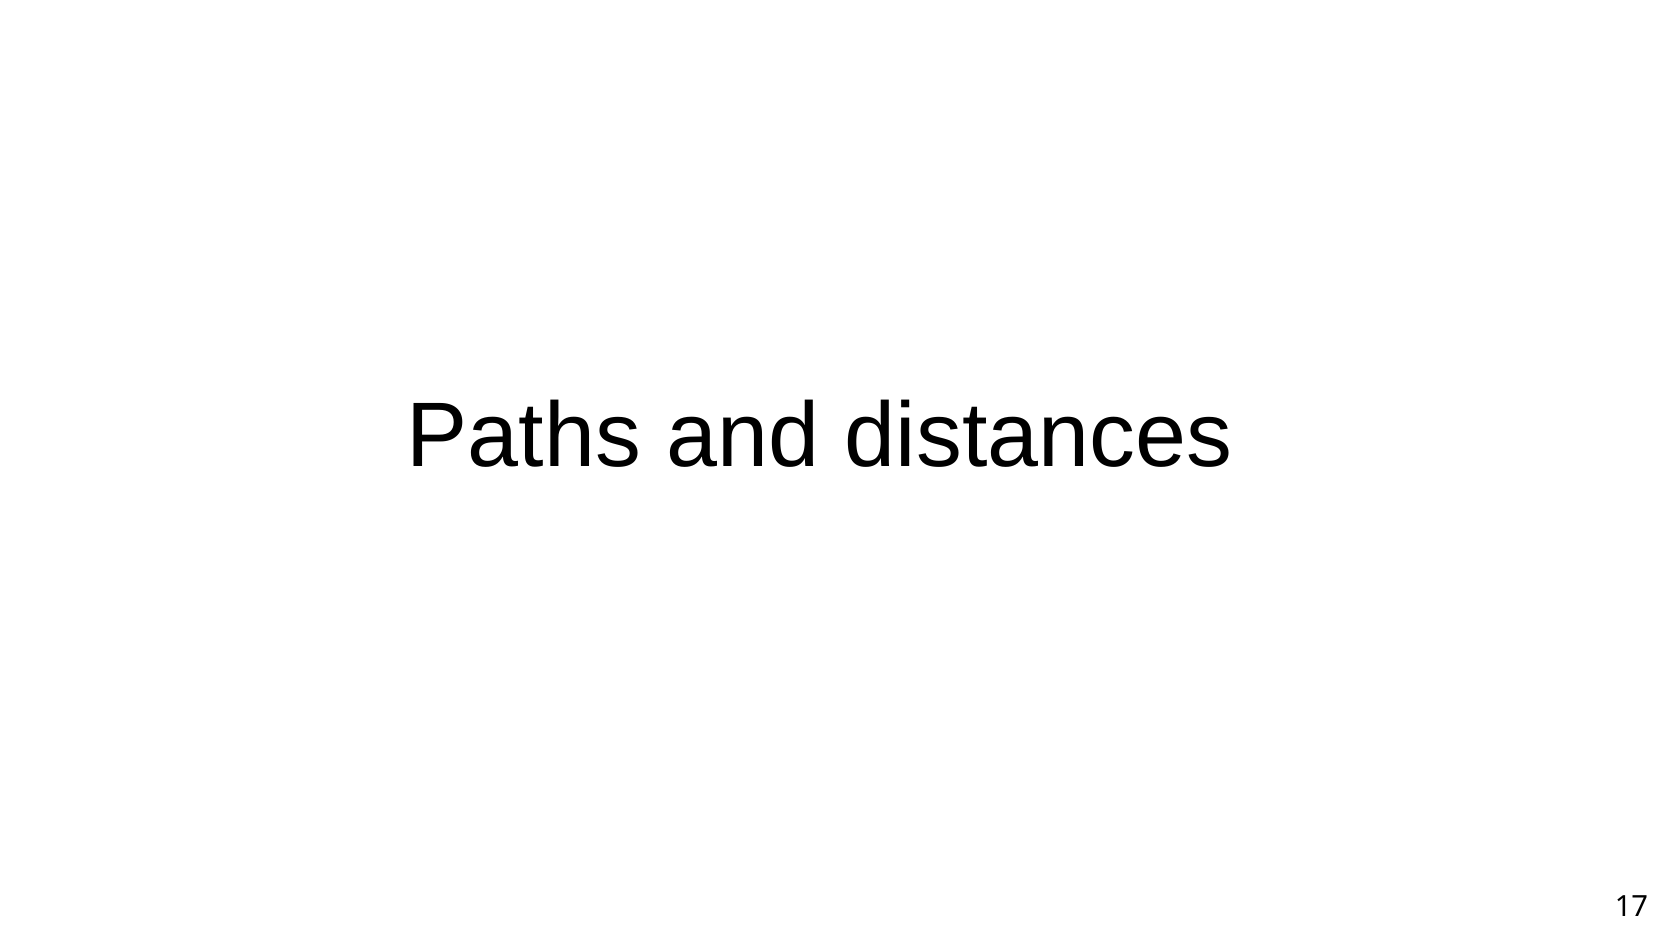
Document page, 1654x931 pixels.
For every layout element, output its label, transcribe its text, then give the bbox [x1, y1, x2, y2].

title Paths and distances [75, 356, 1565, 513]
